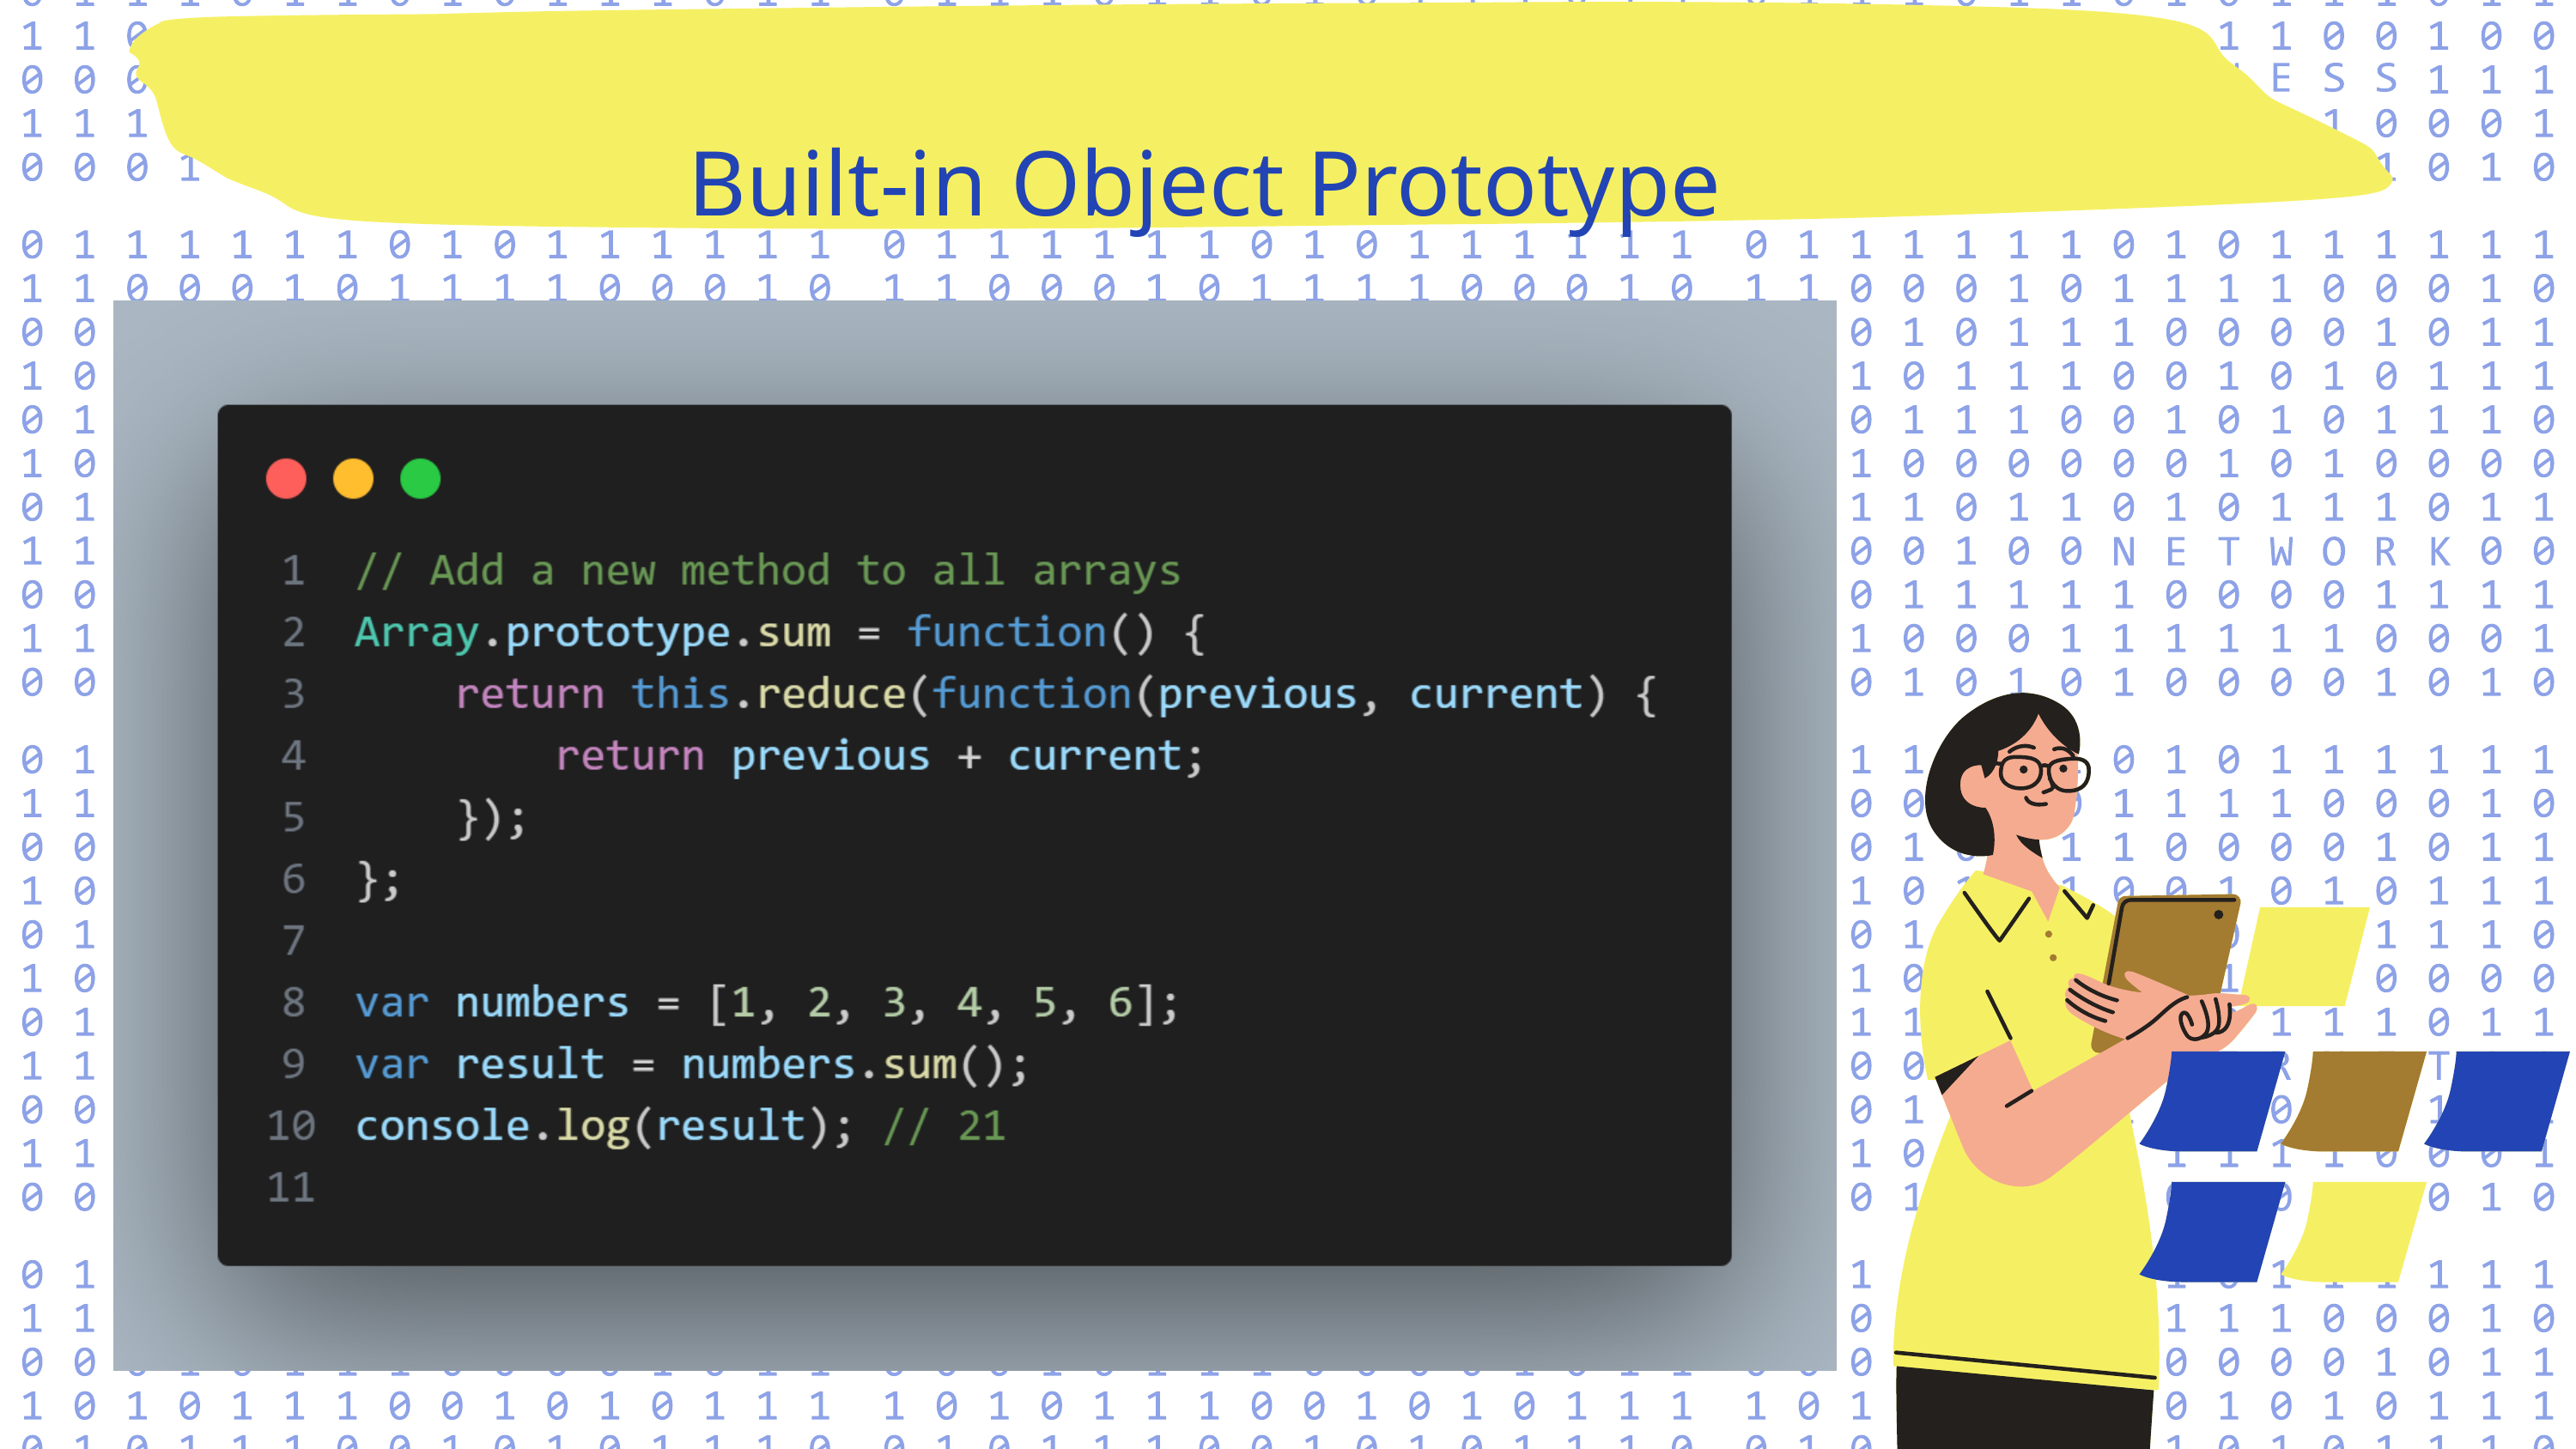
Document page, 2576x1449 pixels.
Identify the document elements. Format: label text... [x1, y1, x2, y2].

text_box [1631, 200, 1656, 209]
text_box [6, 0, 2570, 1449]
text_box [704, 200, 732, 209]
text_box [1498, 200, 1522, 209]
text_box [1029, 200, 1063, 209]
text_box [762, 200, 785, 209]
text_box [1411, 200, 1436, 209]
picture [113, 300, 1837, 1372]
text_box [1589, 200, 1595, 207]
text_box [1097, 200, 1121, 209]
text_box Built-in Object Prototype [158, 0, 2275, 200]
